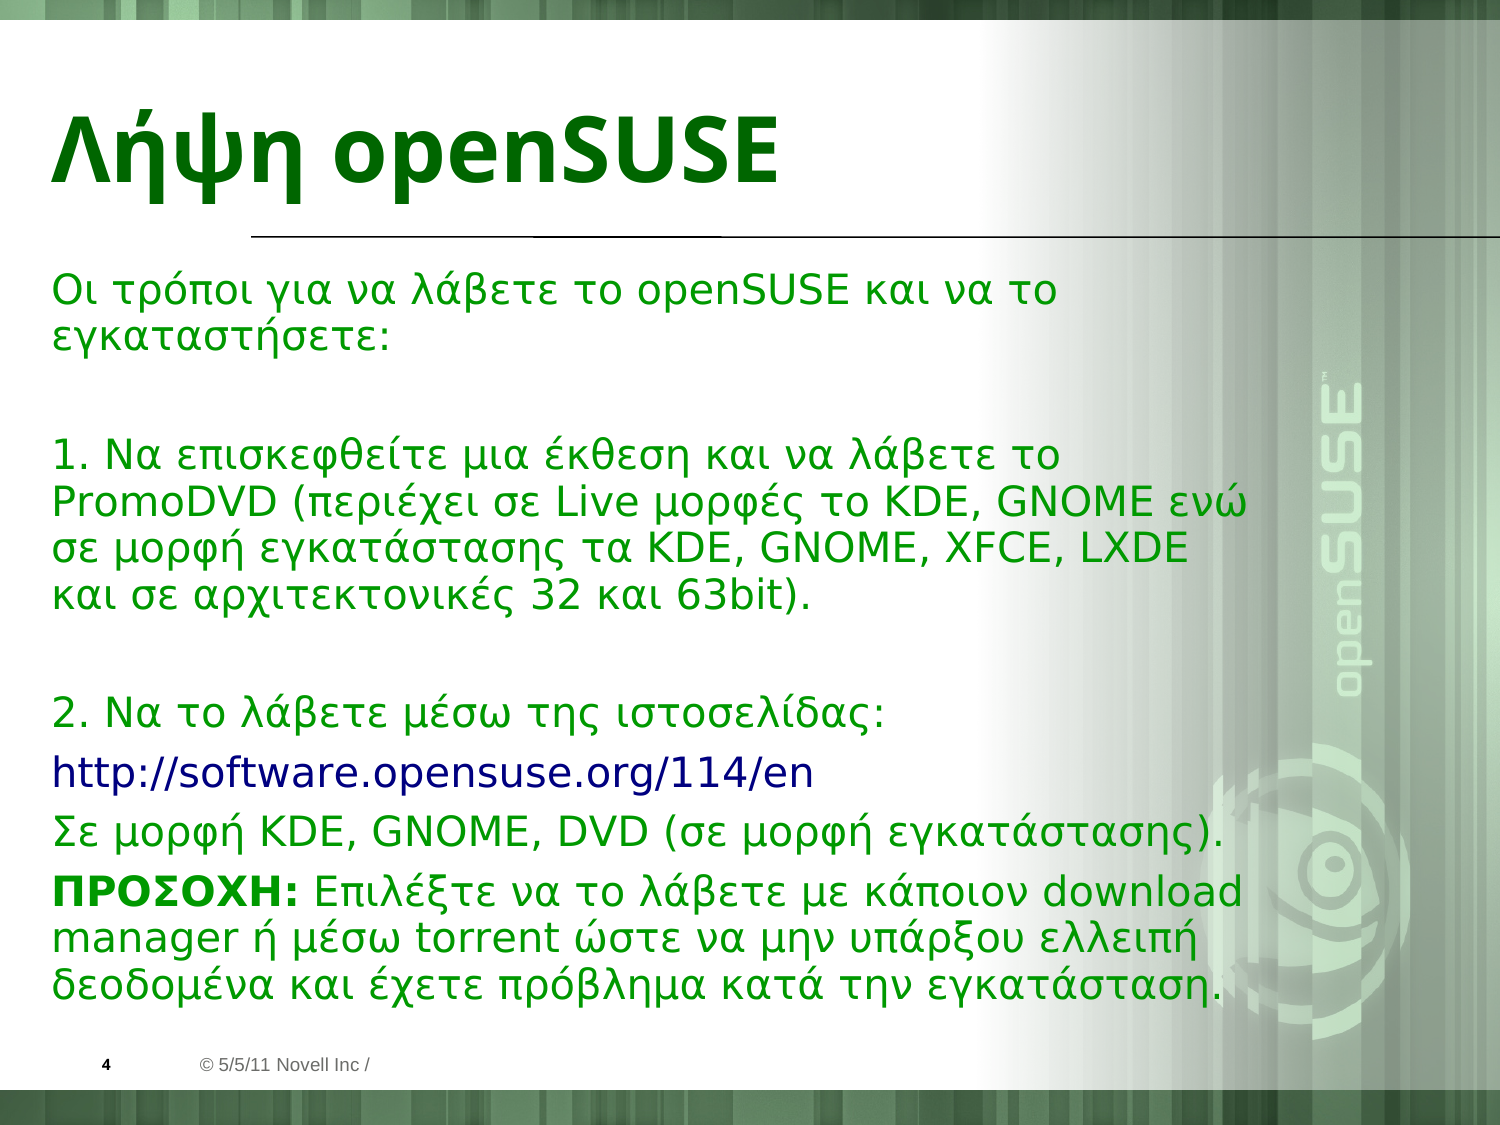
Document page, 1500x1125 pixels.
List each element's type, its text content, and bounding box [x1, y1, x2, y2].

title Λήψη openSUSE [51, 68, 1447, 232]
picture [0, 0, 1500, 1125]
list Οι τρόποι για να λάβετε το openSUSE και να το εγκαταστήσετε: 1. Να επισκεφθείτε μια έκθεση και να λάβετε το PromoDVD (περιέχει σε Live μορφές το KDE, GNOME ενώ σε μορφή εγκατάστασης τα KDE, GNOME, XFCE, LXDE και σε αρχιτεκτονικές 32 και 63bit). 2. Να το λάβετε μέσω της ιστοσελίδας: http://software.opensuse.org/114/en Σε μορφή KDE, GNOME, DVD (σε μορφή εγκατάστασης). ΠΡΟΣΟΧΗ: Επιλέξτε να το λάβετε με κάποιον download manager ή μέσω torrent ώστε να μην υπάρξου ελλειπή δεοδομένα και έχετε πρόβλημα κατά την εγκατάσταση. [51, 266, 1253, 1011]
